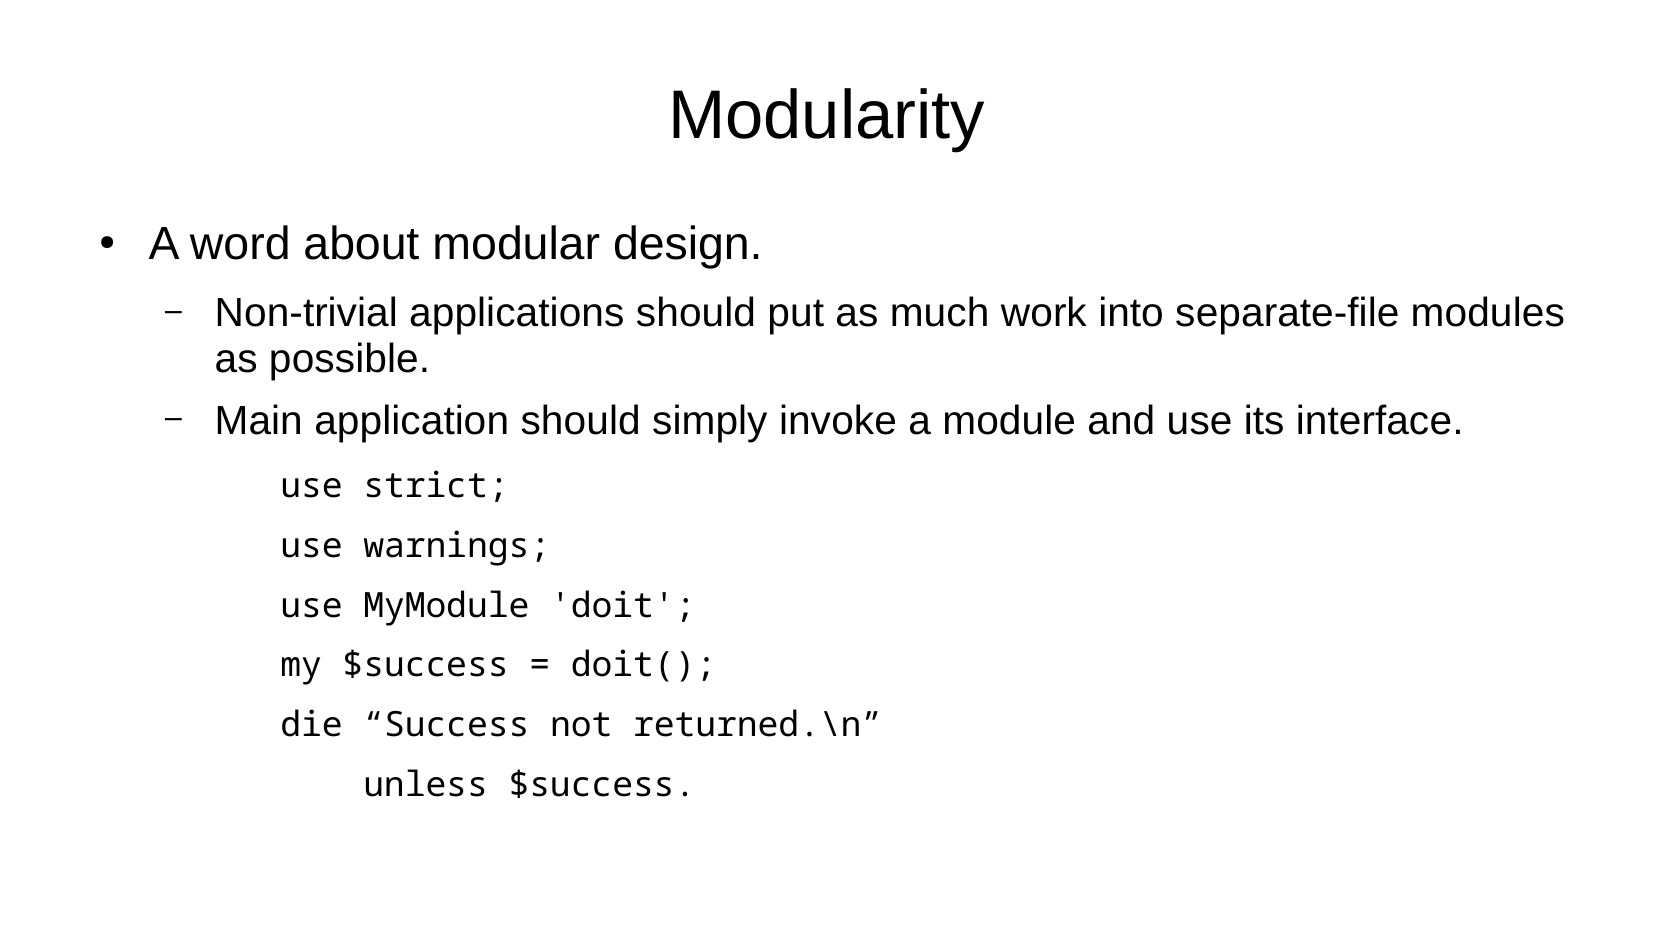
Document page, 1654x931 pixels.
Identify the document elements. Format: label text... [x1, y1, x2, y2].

list A word about modular design. Non-trivial applications should put as much work into separate-file modules as possible. Main application should simply invoke a module and use its interface. use strict; use warnings; use MyModule 'doit'; my $success = doit(); die “Success not returned.\n” unless $success. [82, 217, 1571, 811]
title Modularity [82, 37, 1571, 193]
